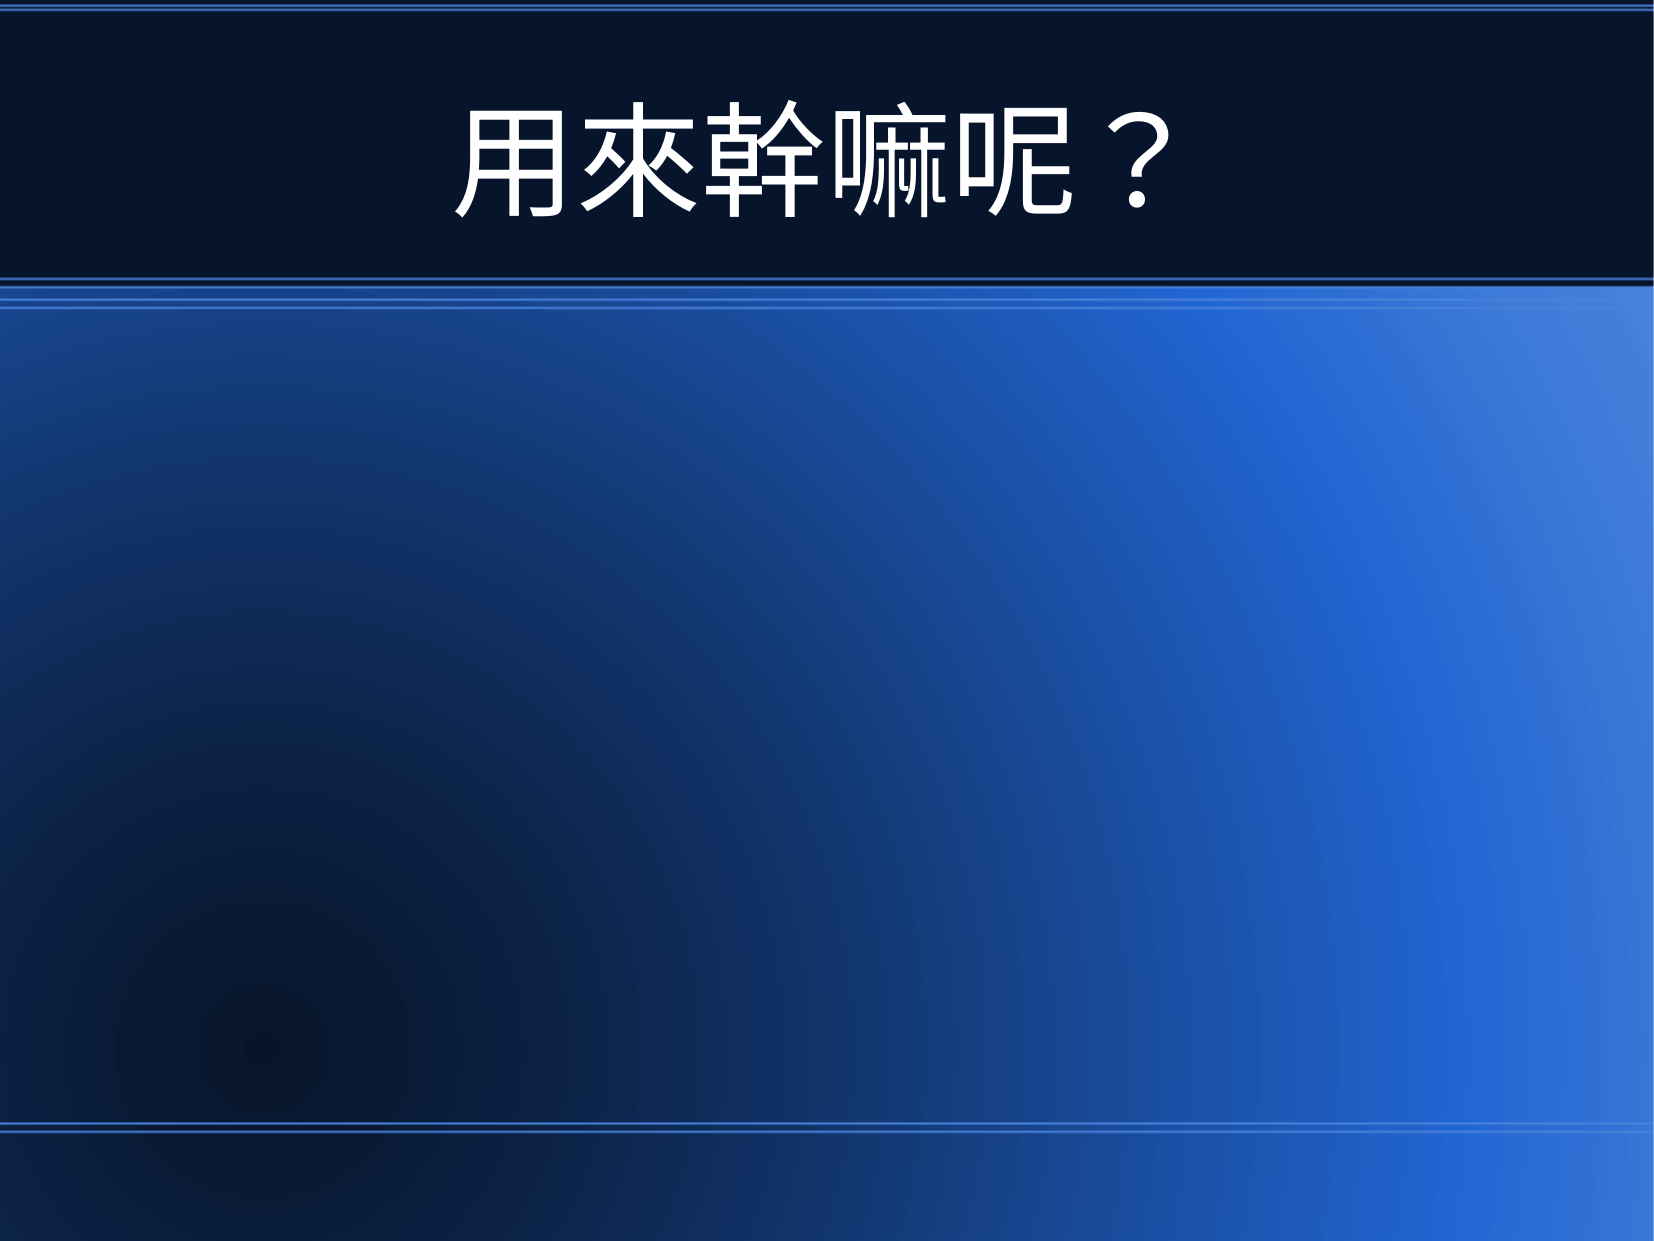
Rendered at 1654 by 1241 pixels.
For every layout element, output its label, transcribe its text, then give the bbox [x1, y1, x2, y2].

title 用來幹嘛呢？ [82, 49, 1571, 257]
picture [0, 0, 1654, 1241]
